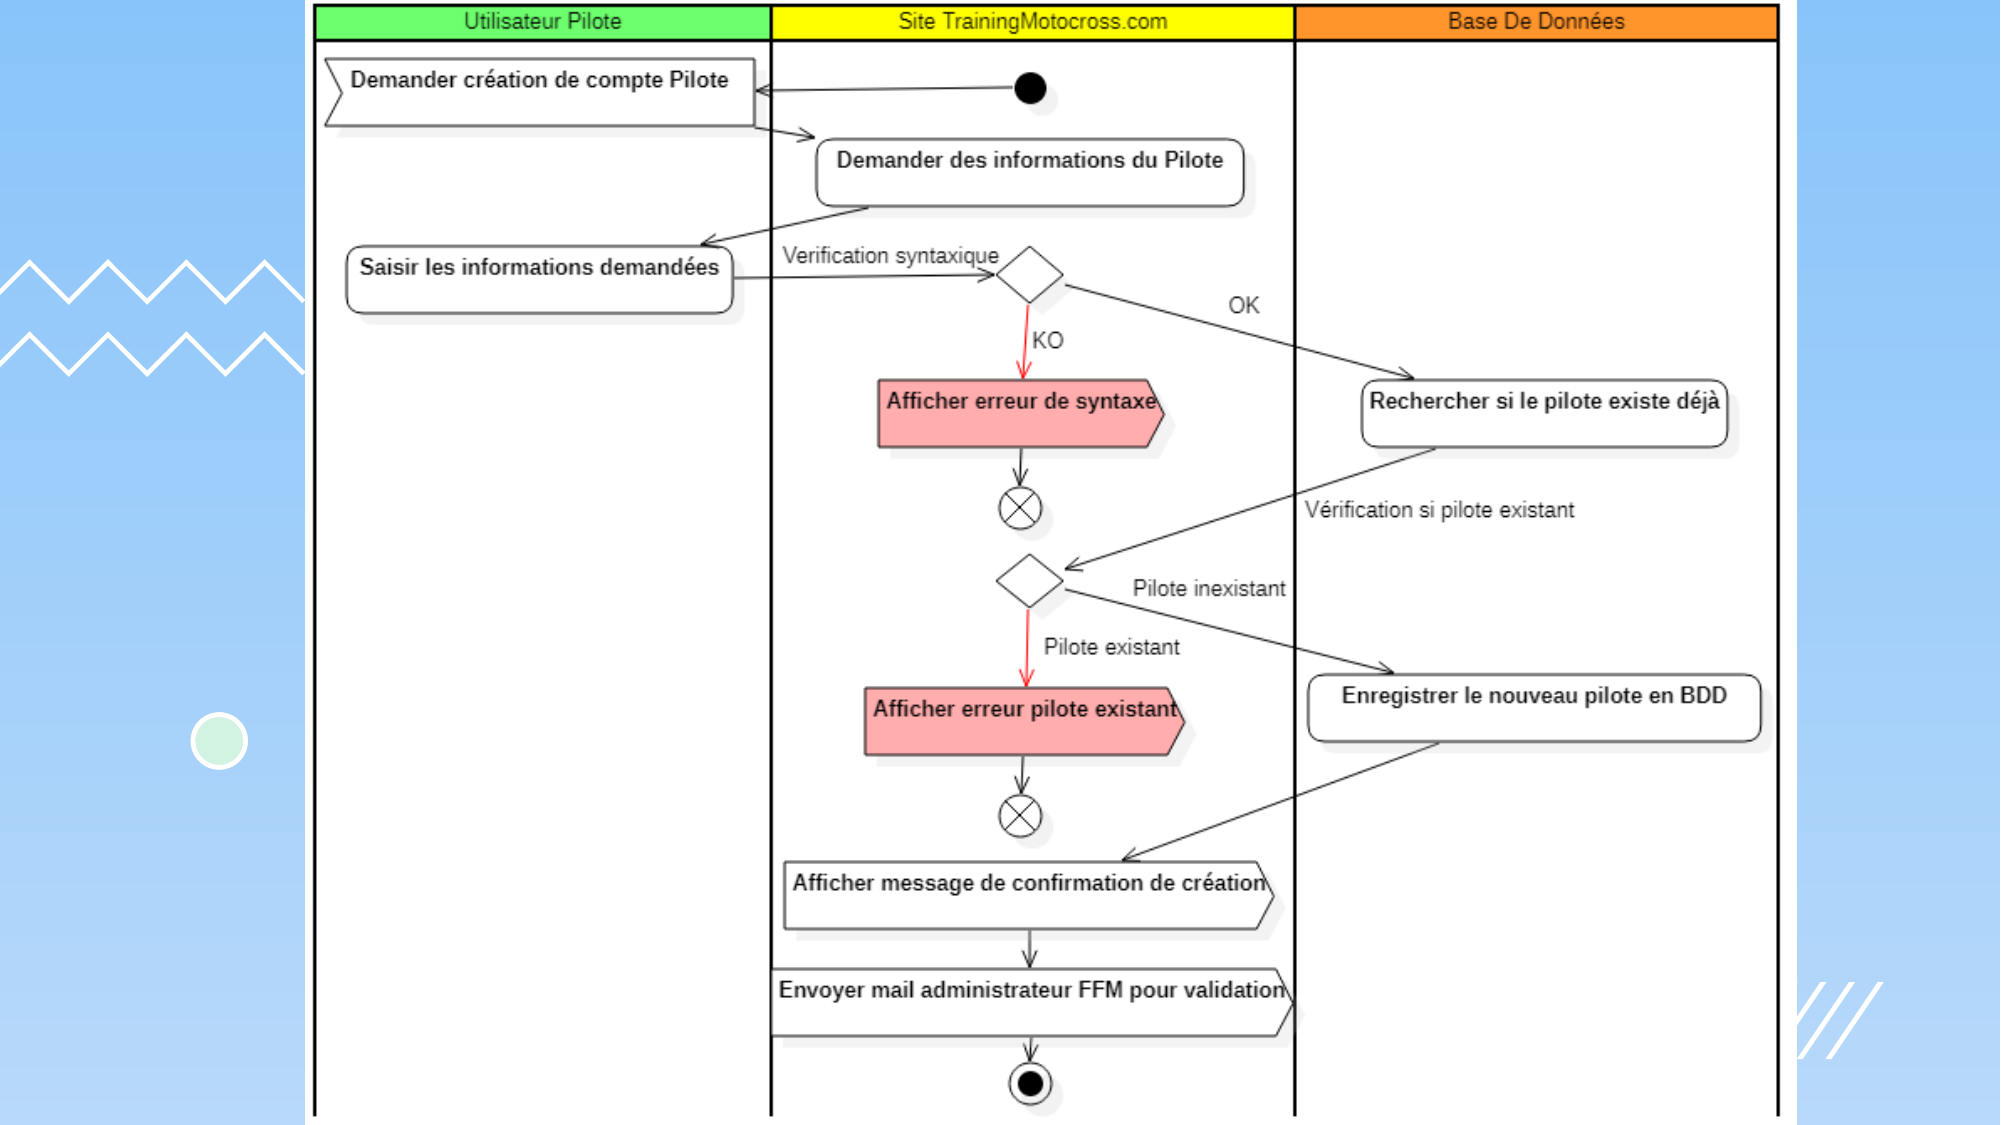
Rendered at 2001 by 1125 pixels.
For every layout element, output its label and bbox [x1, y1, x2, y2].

picture [305, 0, 1797, 1125]
text_box [1797, 0, 2000, 1125]
text_box [0, 0, 305, 1125]
